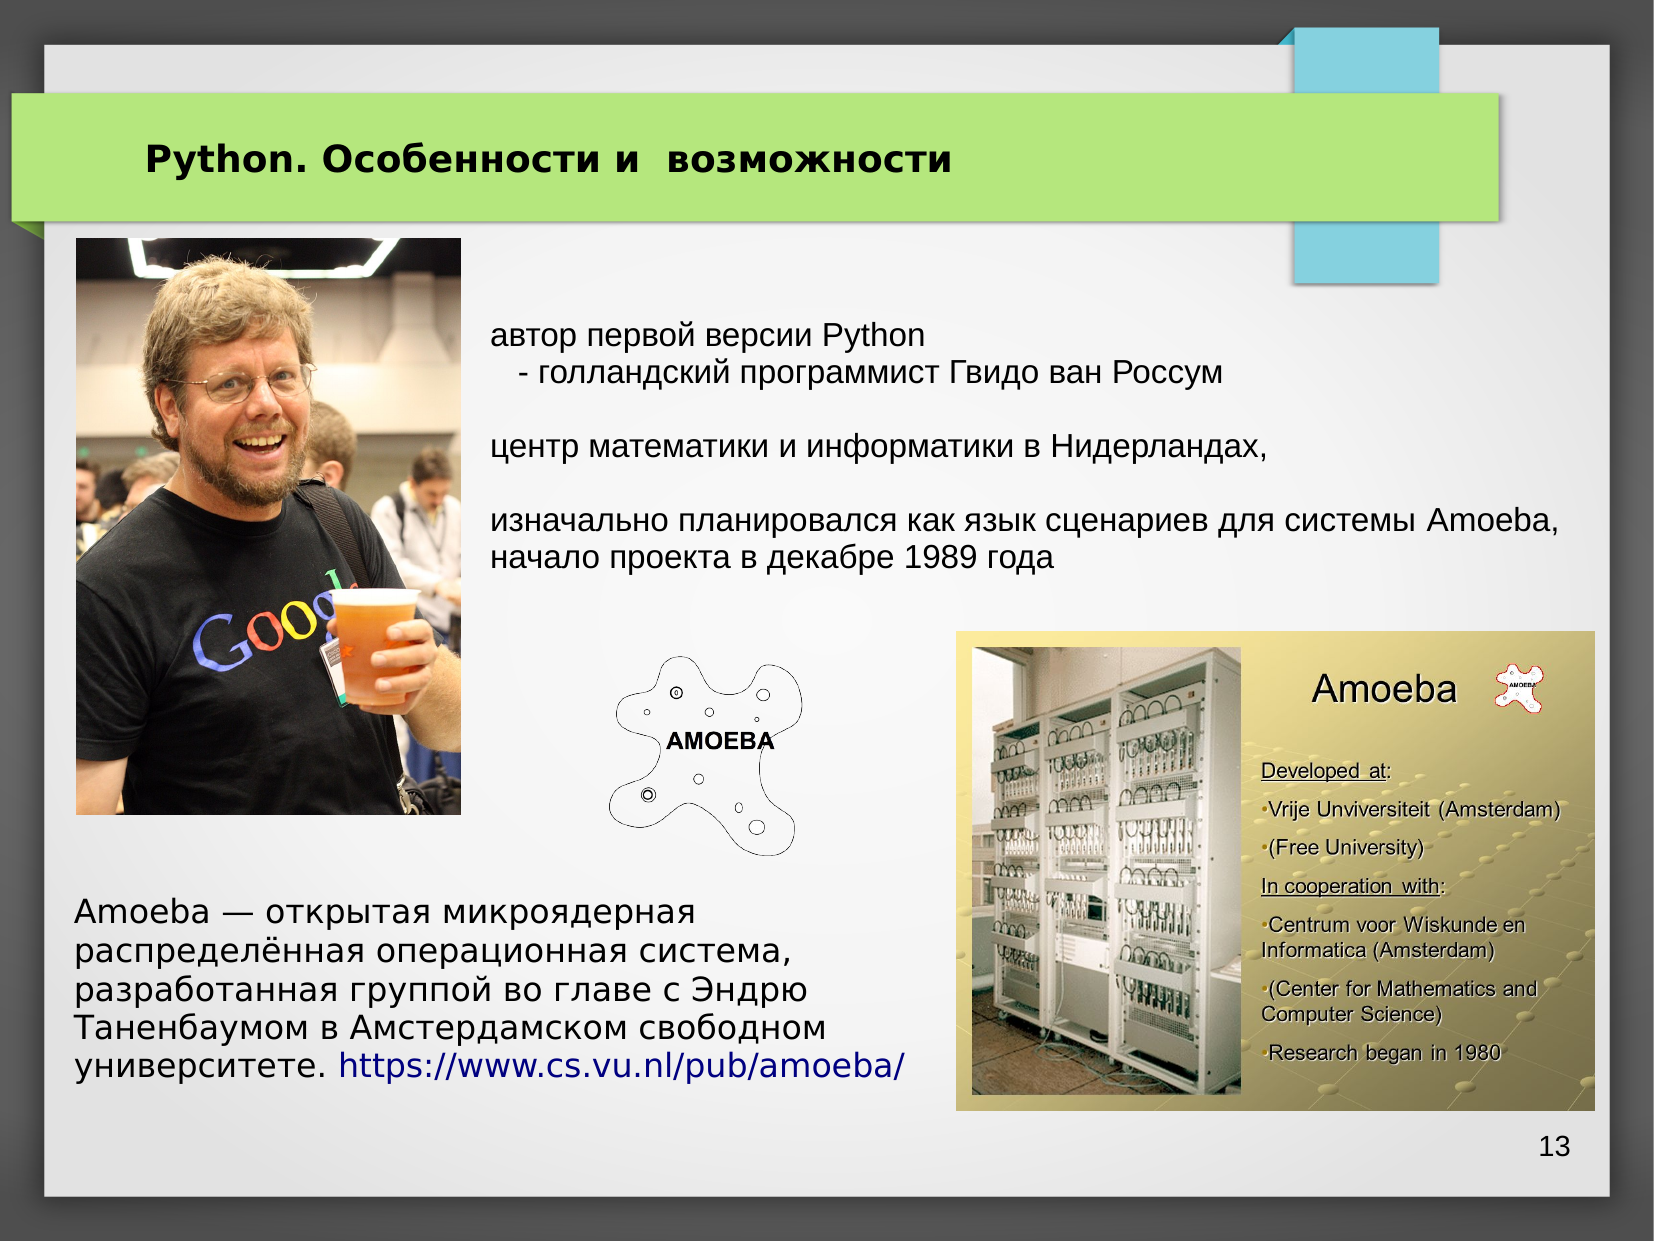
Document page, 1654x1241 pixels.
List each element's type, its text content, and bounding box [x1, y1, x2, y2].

picture [0, 0, 1654, 1241]
text_box Amoeba — открытая микроядерная распределённая операционная система, разработанная группой во главе с Эндрю Таненбаумом в Амстердамском свободном университете. https://www.cs.vu.nl/pub/amoeba/ [59, 885, 945, 1171]
text_box автор первой версии Python - голландский программист Гвидо ван Россум центр математики и информатики в Нидерландах, изначально планировался как язык сценариев для системы Amoeba, начало проекта в декабре 1989 года [490, 312, 1583, 579]
text_box Python. Особенности и возможности [129, 129, 969, 189]
